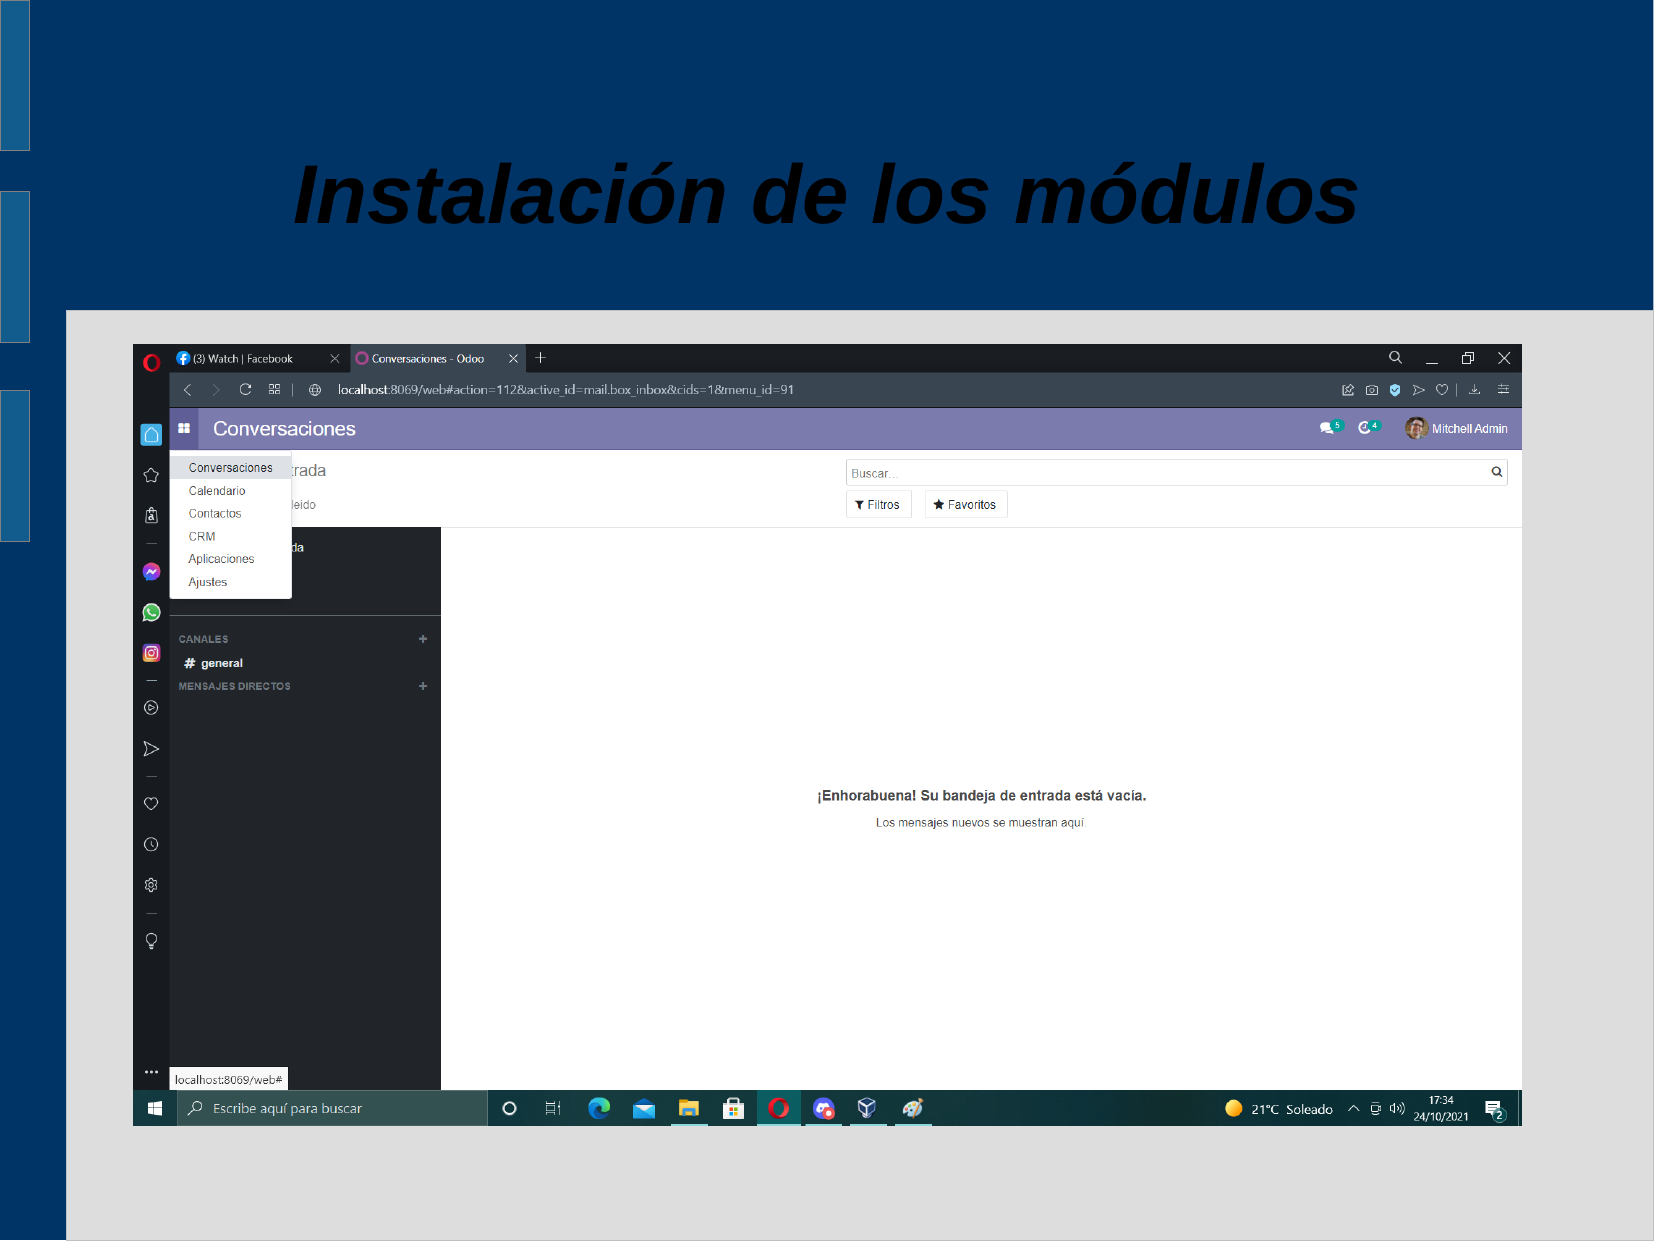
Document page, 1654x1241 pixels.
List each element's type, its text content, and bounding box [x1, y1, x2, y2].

picture [133, 344, 1522, 1126]
title Instalación de los módulos [121, 91, 1534, 299]
